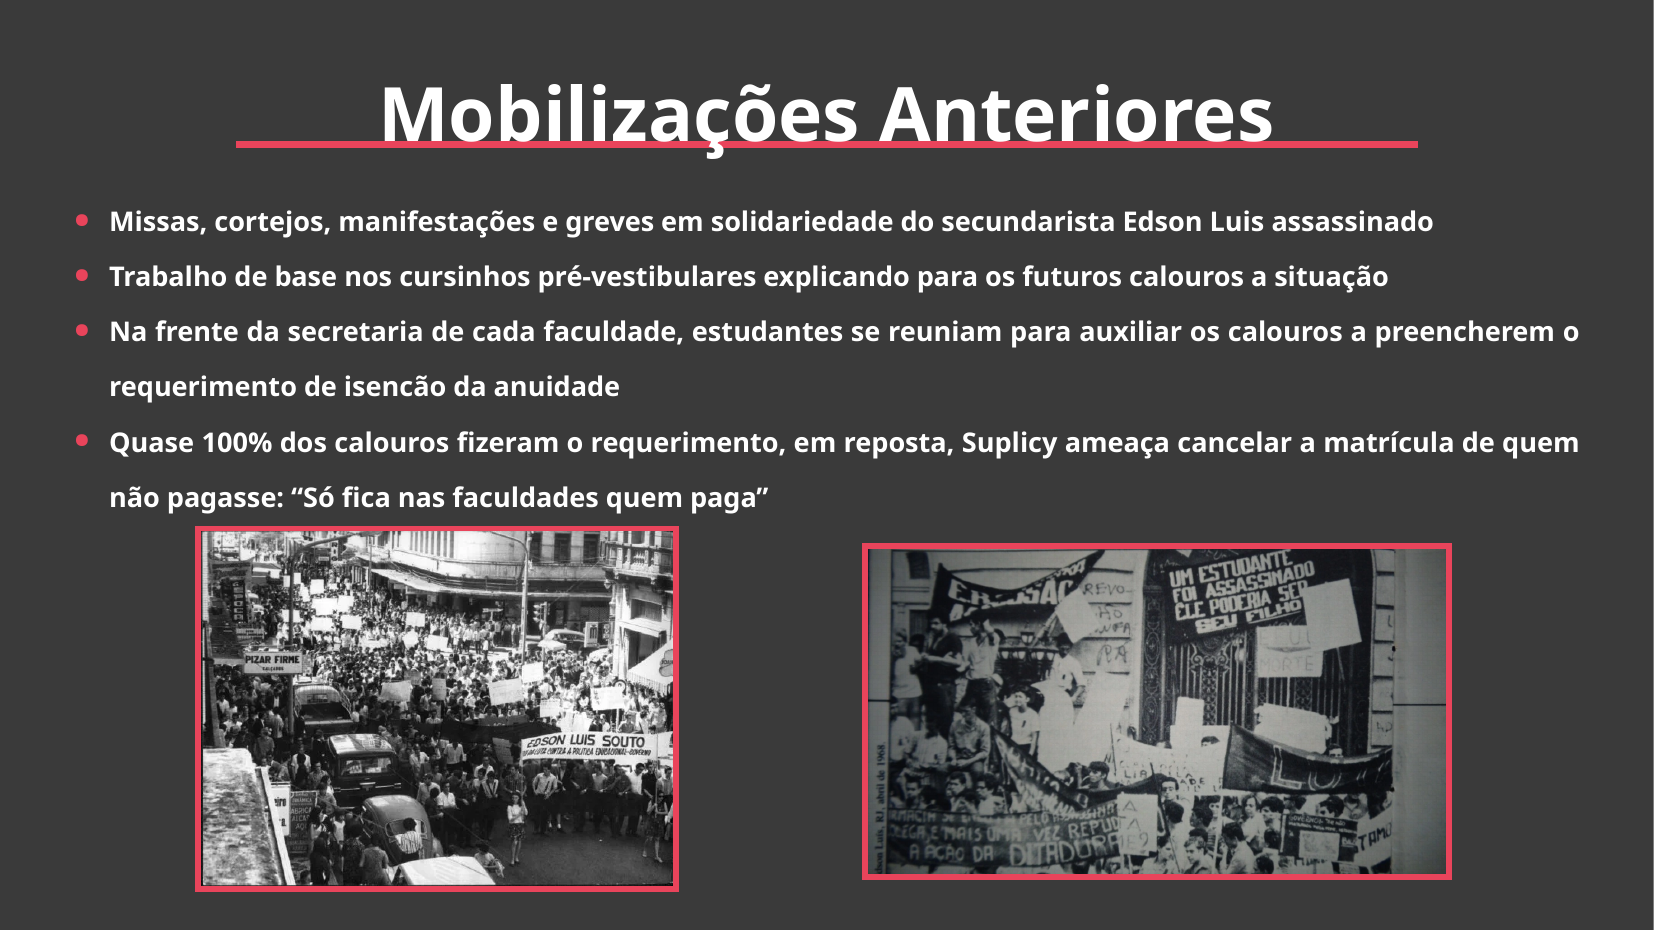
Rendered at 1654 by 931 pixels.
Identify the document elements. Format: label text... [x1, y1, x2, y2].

picture [200, 574, 674, 886]
text_box Missas, cortejos, manifestações e greves em solidariedade do secundarista Edson Luis assassinado Trabalho de base nos cursinhos pré-vestibulares explicando para os futuros calouros a situação Na frente da secretaria de cada faculdade, estudantes se reuniam para auxiliar os calouros a preencherem o requerimento de isencão da anuidade Quase 100% dos calouros fizeram o requerimento, em reposta, Suplicy ameaça cancelar a matrícula de quem não pagasse: “Só fica nas faculdades quem paga” [59, 177, 1595, 574]
text_box Mobilizações Anteriores [88, 58, 1565, 177]
picture [868, 574, 1446, 875]
